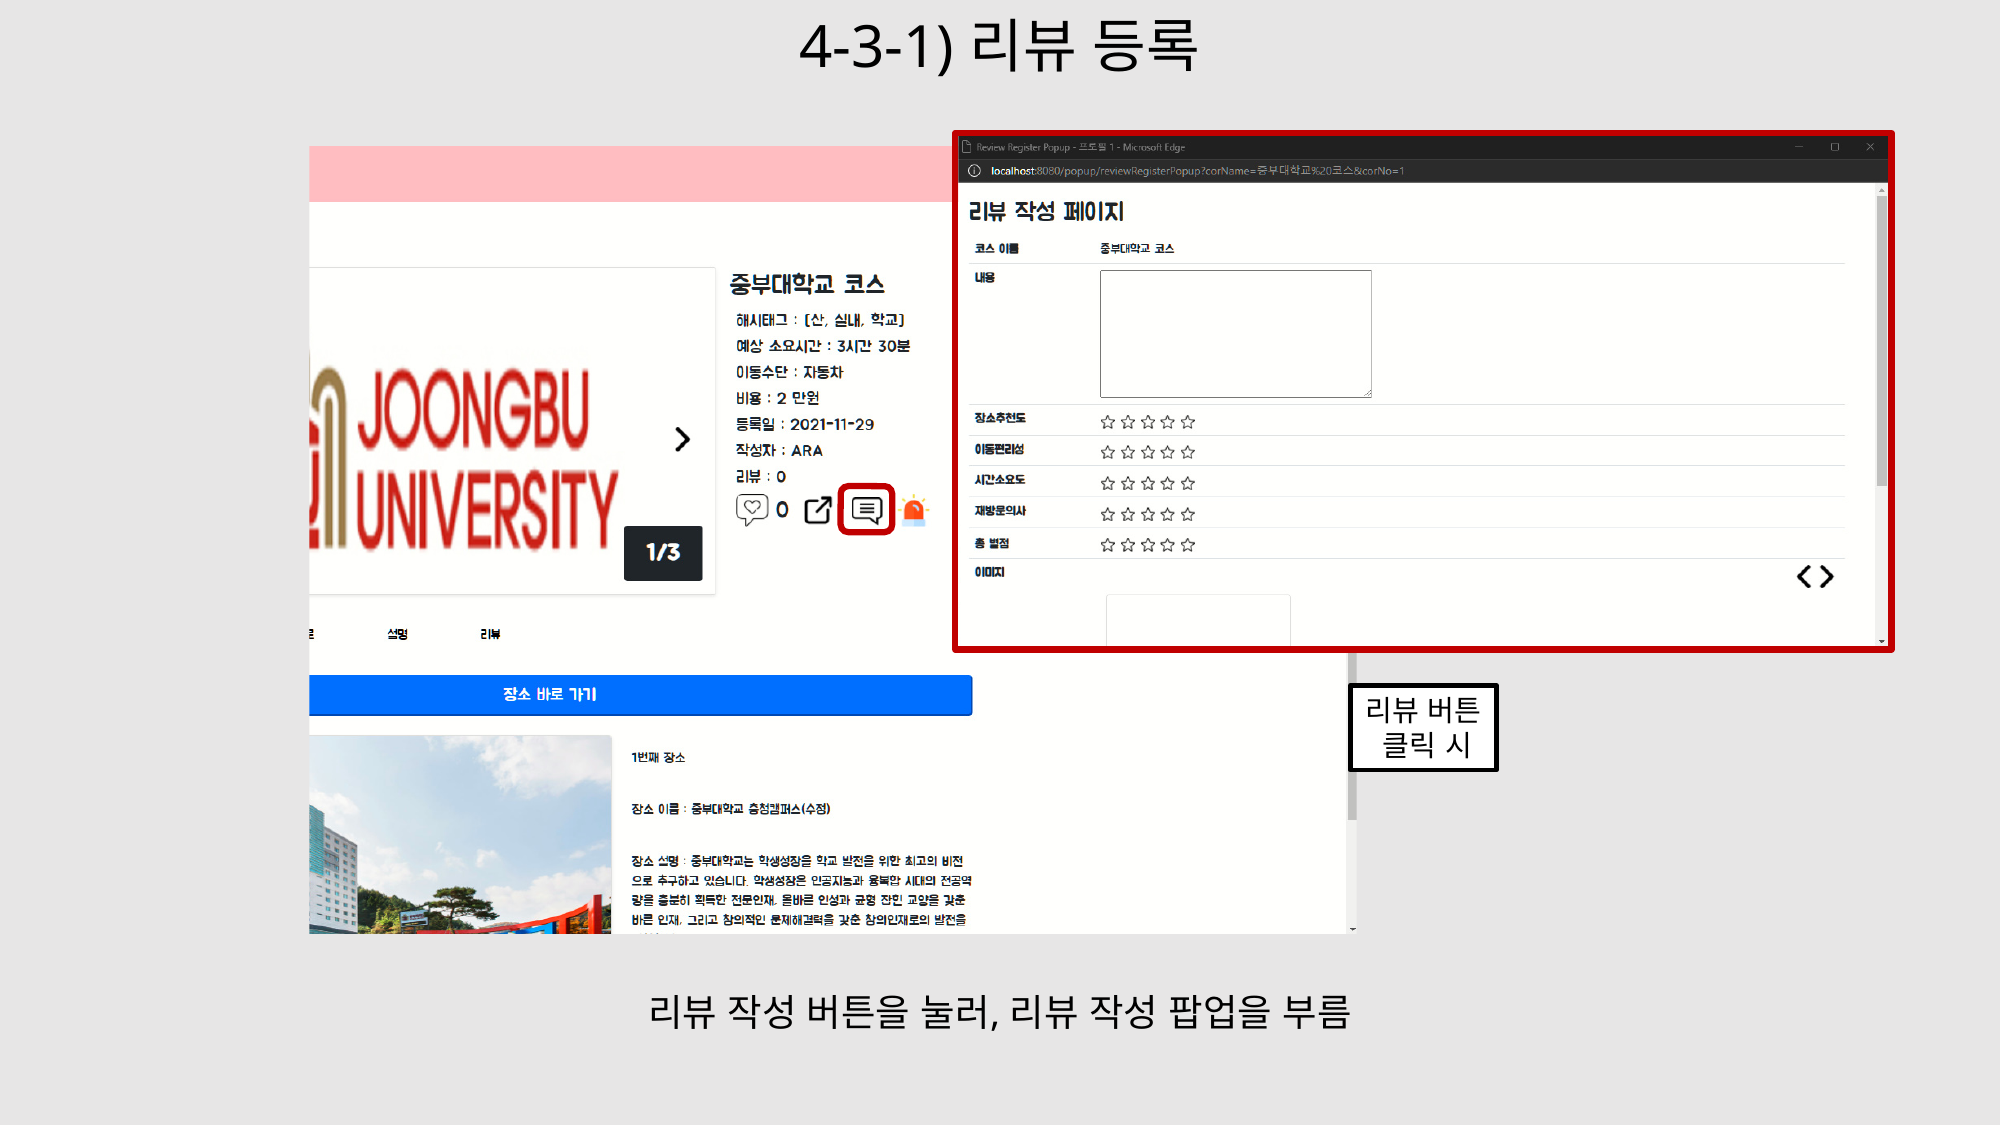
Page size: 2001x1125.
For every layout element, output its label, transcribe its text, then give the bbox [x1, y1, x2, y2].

text_box 리뷰 작성 버튼을 눌러, 리뷰 작성 팝업을 부름 [633, 981, 1367, 1042]
text_box 리뷰 버튼 클릭 시 [1350, 685, 1497, 771]
picture [309, 146, 1357, 934]
picture [958, 136, 1889, 647]
text_box 4-3-1) 리뷰 등록 [564, 2, 1436, 87]
